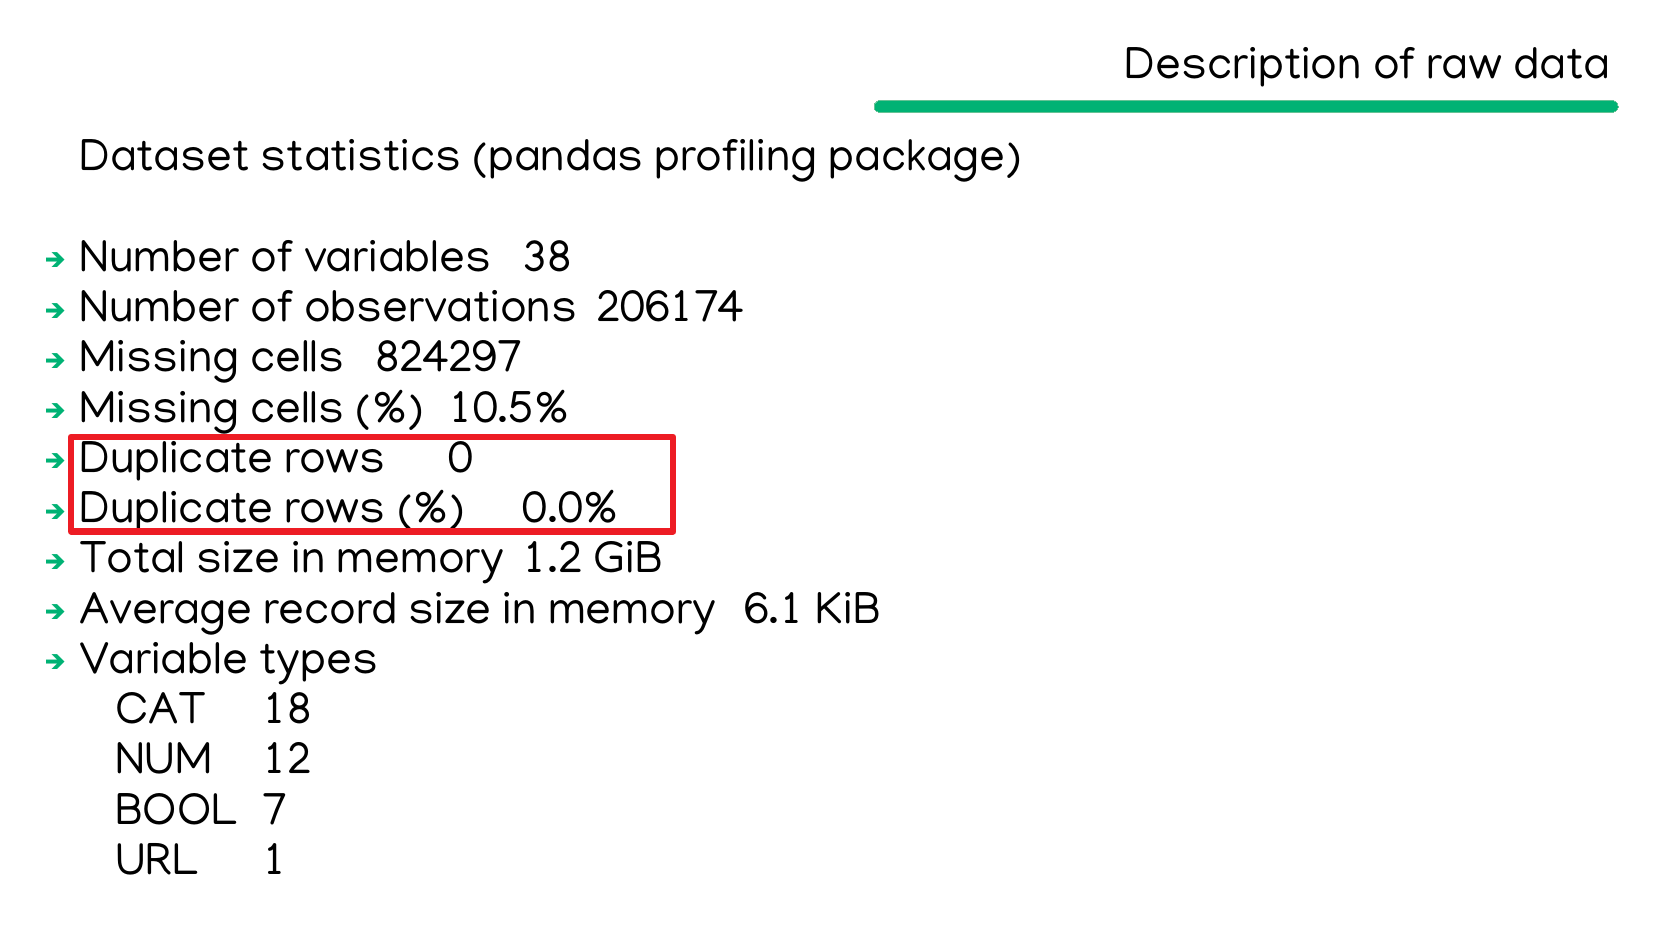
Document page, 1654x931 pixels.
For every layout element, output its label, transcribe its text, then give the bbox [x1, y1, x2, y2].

text_box Dataset statistics (pandas profiling package) Number of variables 38 Number of observations 206174 Missing cells 824297 Missing cells (%) 10.5% Duplicate rows 0 Duplicate rows (%) 0.0% Total size in memory 1.2 GiB Average record size in memory 6.1 KiB Variable types CAT 18 NUM 12 BOOL 7 URL 1 [29, 129, 1625, 931]
text_box Description of raw data [1039, 37, 1625, 113]
text_box [874, 100, 1039, 113]
